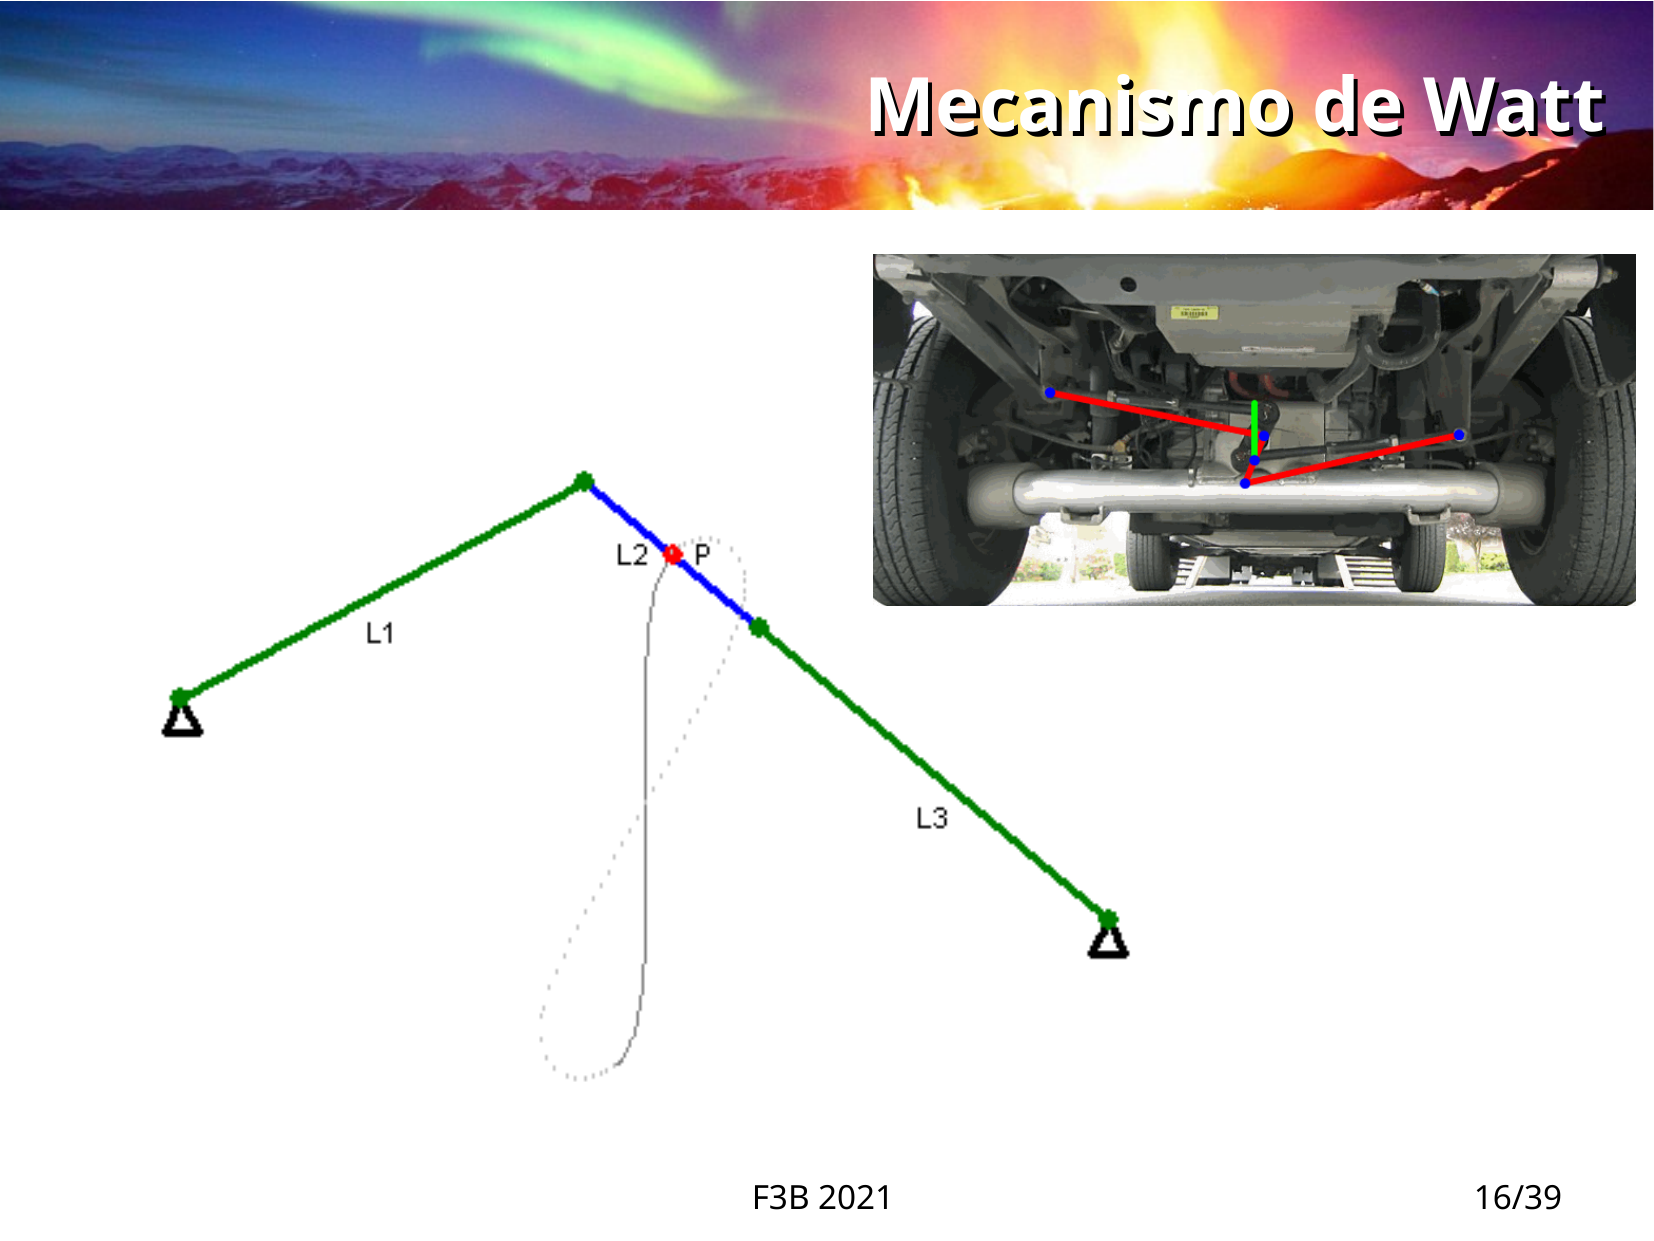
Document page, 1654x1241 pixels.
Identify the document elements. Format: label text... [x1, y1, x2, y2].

picture [53, 254, 1636, 1156]
title Mecanismo de Watt [45, 15, 1606, 191]
picture [0, 1, 1654, 210]
